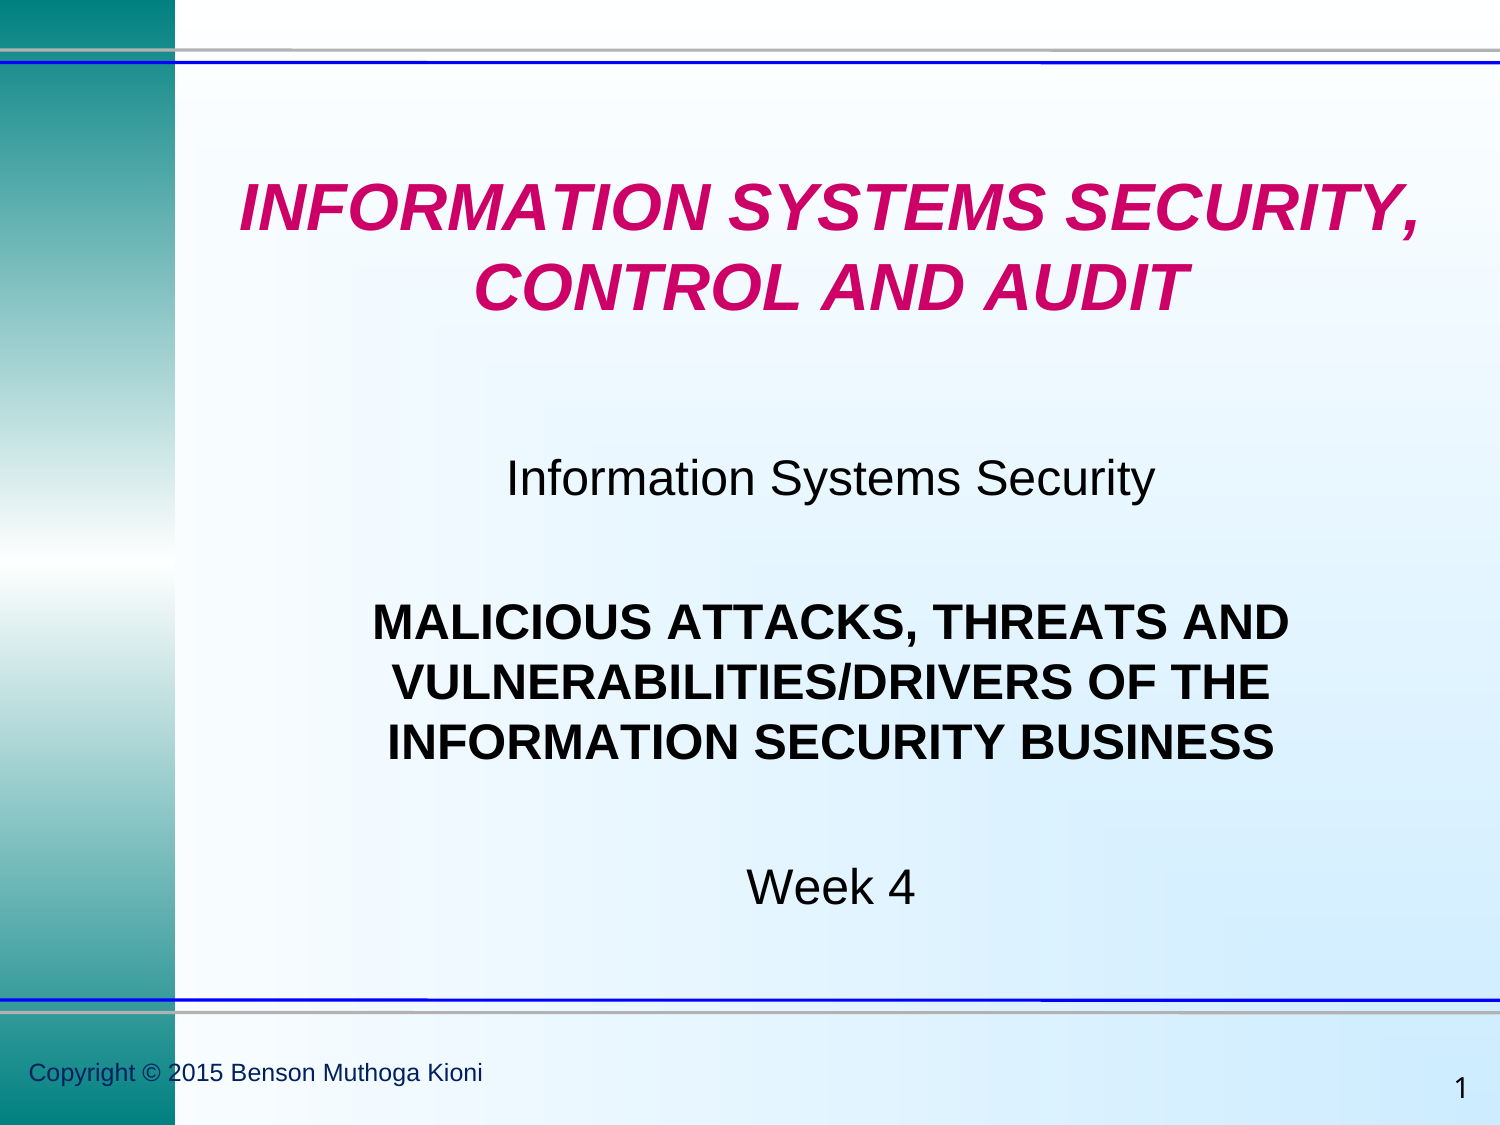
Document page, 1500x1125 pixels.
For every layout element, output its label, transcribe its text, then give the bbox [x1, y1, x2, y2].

picture [175, 0, 1500, 48]
picture [175, 52, 1500, 61]
picture [175, 1015, 1500, 1125]
picture [175, 1002, 1500, 1011]
picture [175, 65, 1500, 998]
text_box INFORMATION SYSTEMS SECURITY, CONTROL AND AUDIT [212, 149, 1450, 338]
text_box Information Systems Security MALICIOUS ATTACKS, THREATS AND VULNERABILITIES/DRIVERS OF THE INFORMATION SECURITY BUSINESS Week 4 [212, 437, 1450, 938]
